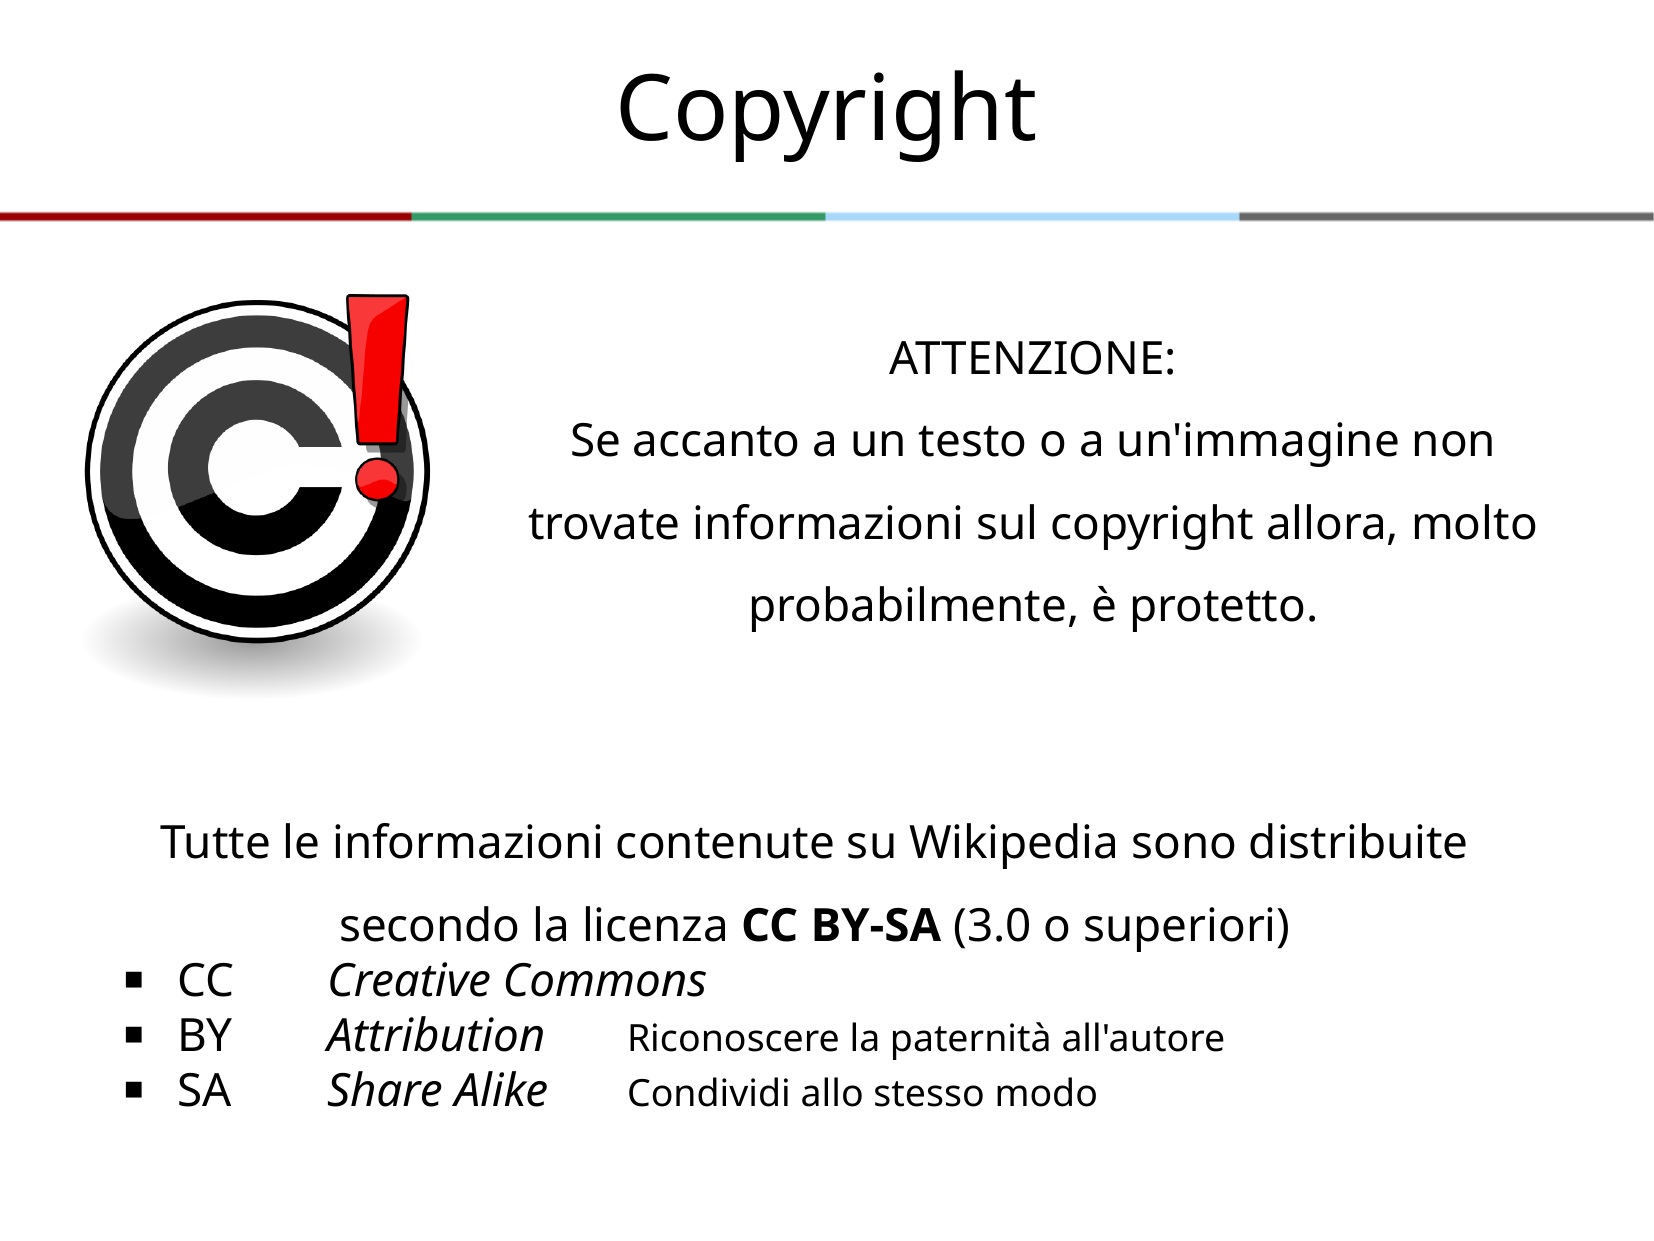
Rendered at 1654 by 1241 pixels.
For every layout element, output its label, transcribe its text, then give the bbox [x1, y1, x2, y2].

picture [0, 200, 1654, 235]
text_box Tutte le informazioni contenute su Wikipedia sono distribuite secondo la licenza CC BY-SA (3.0 o superiori) CC Creative Commons BY Attribution Riconoscere la paternità all'autore SA Share Alike Condividi allo stesso modo [106, 785, 1524, 1187]
text_box Copyright [82, 0, 1571, 200]
picture [52, 277, 454, 710]
text_box ATTENZIONE: Se accanto a un testo o a un'immagine non trovate informazioni sul copyright allora, molto probabilmente, è protetto. [519, 301, 1548, 668]
